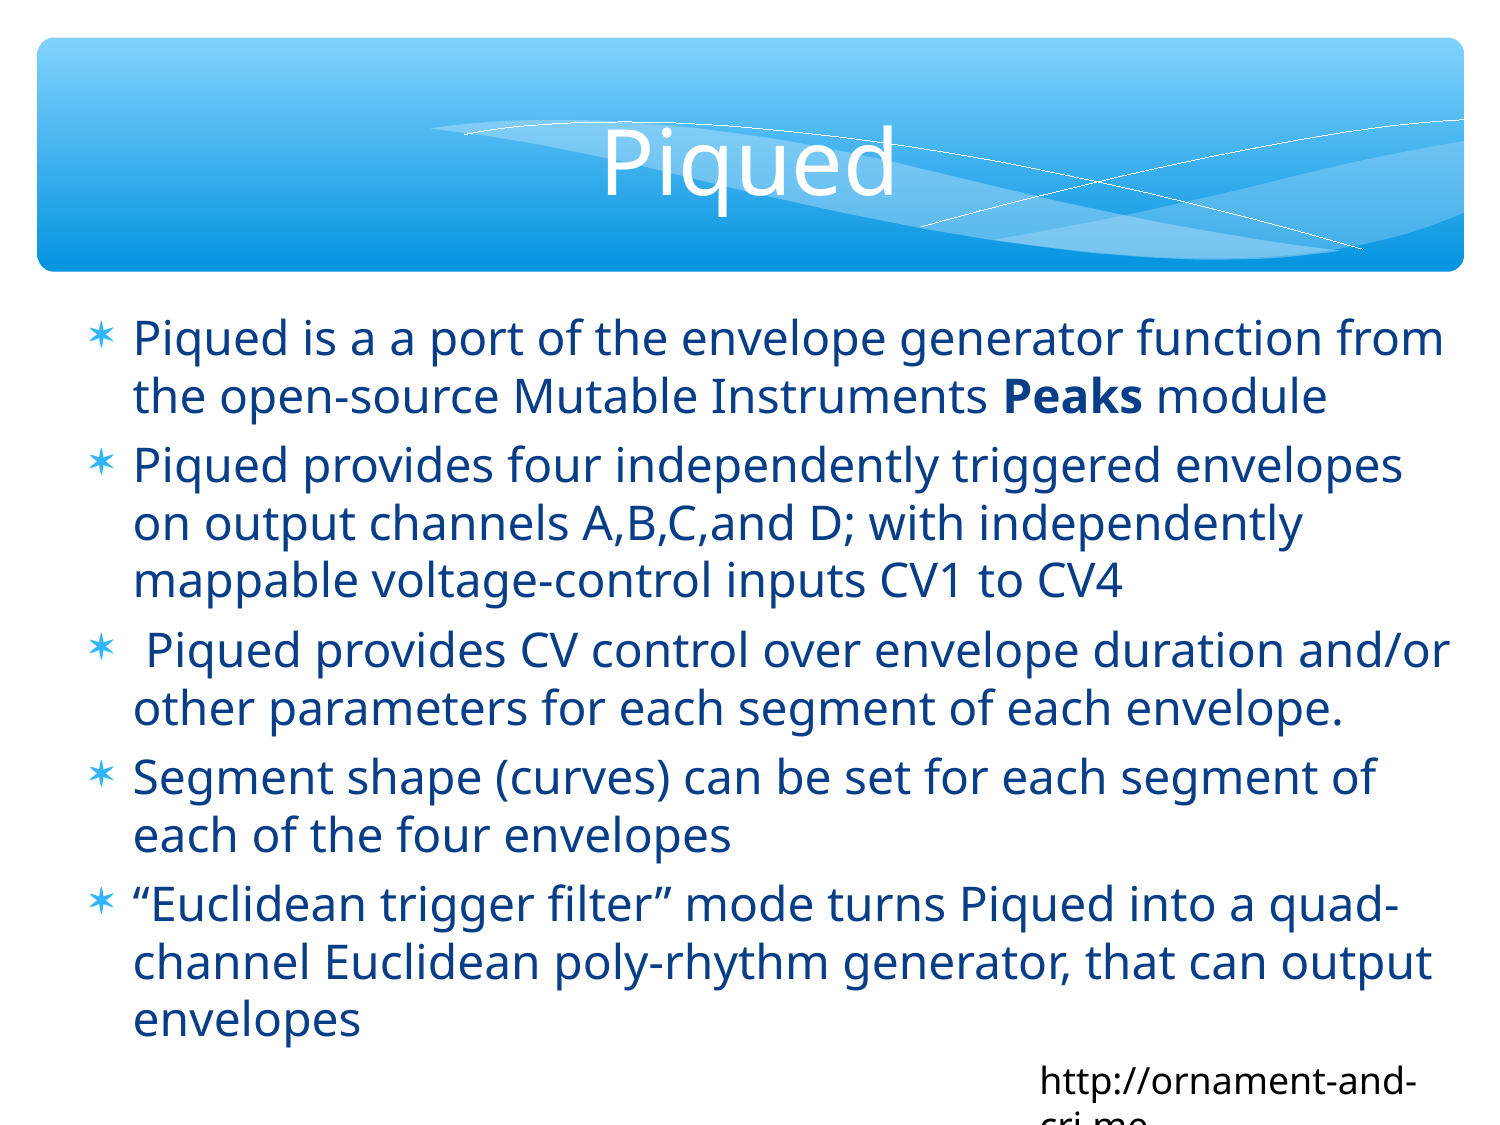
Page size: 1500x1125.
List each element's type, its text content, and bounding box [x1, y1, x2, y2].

title Piqued [75, 40, 1426, 276]
list Piqued is a a port of the envelope generator function from the open-source Mutable Instruments Peaks module Piqued provides four independently triggered envelopes on output channels A,B,C,and D; with independently mappable voltage-control inputs CV1 to CV4 Piqued provides CV control over envelope duration and/or other parameters for each segment of each envelope. Segment shape (curves) can be set for each segment of each of the four envelopes “Euclidean trigger filter” mode turns Piqued into a quad-channel Euclidean poly-rhythm generator, that can output envelopes [75, 299, 1486, 1066]
text_box http://ornament-and-cri.me [1024, 1050, 1486, 1110]
